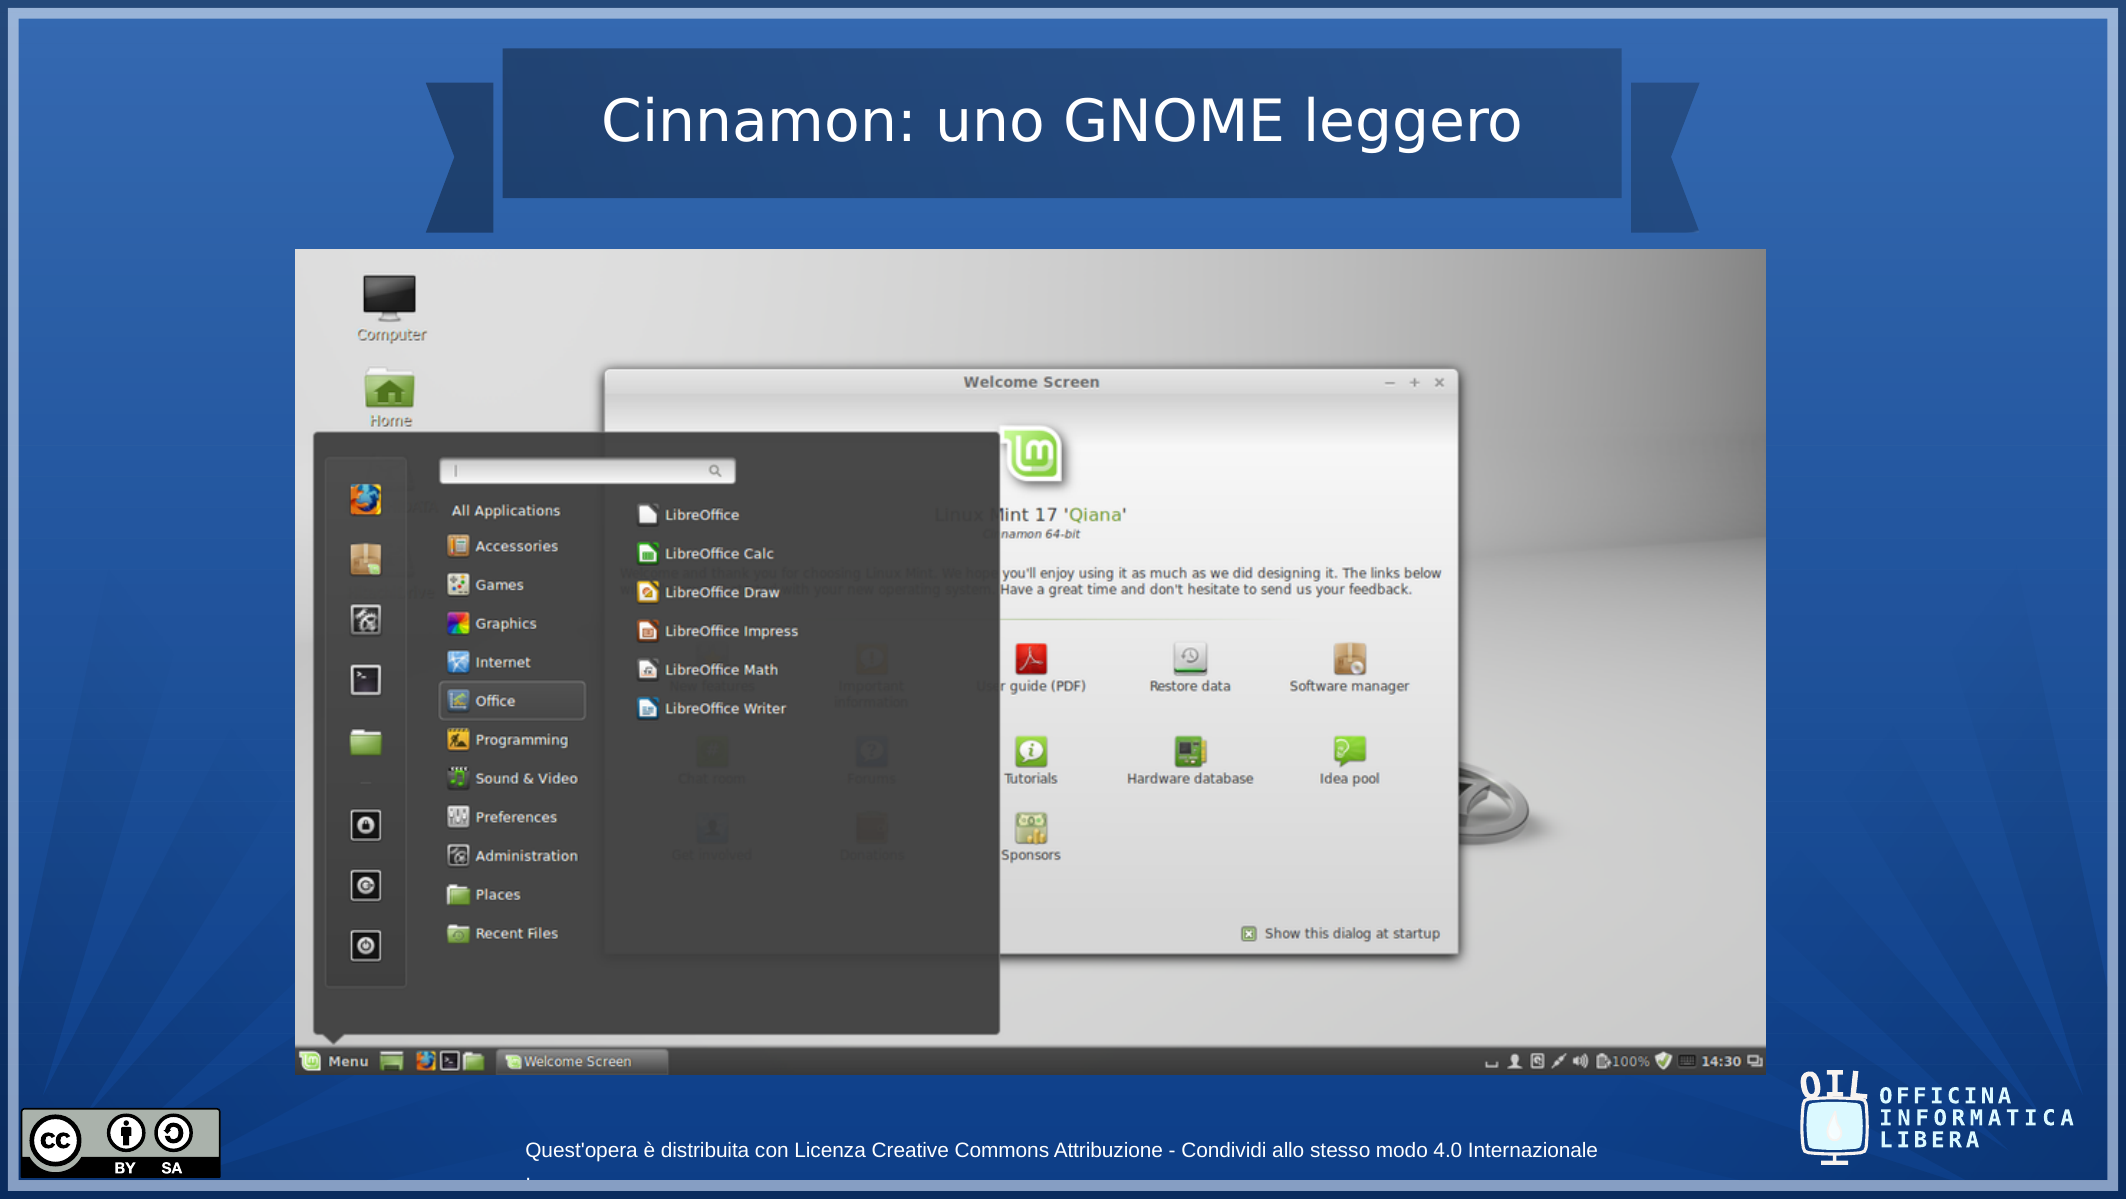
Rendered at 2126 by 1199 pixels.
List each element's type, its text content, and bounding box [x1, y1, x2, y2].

picture [295, 249, 2126, 1199]
title Cinnamon: uno GNOME leggero [501, 45, 1625, 198]
text_box Quest'opera è distribuita con Licenza Creative Commons Attribuzione - Condividi allo stesso modo 4.0 Internazionale. [510, 1131, 1619, 1193]
picture [20, 1107, 221, 1178]
